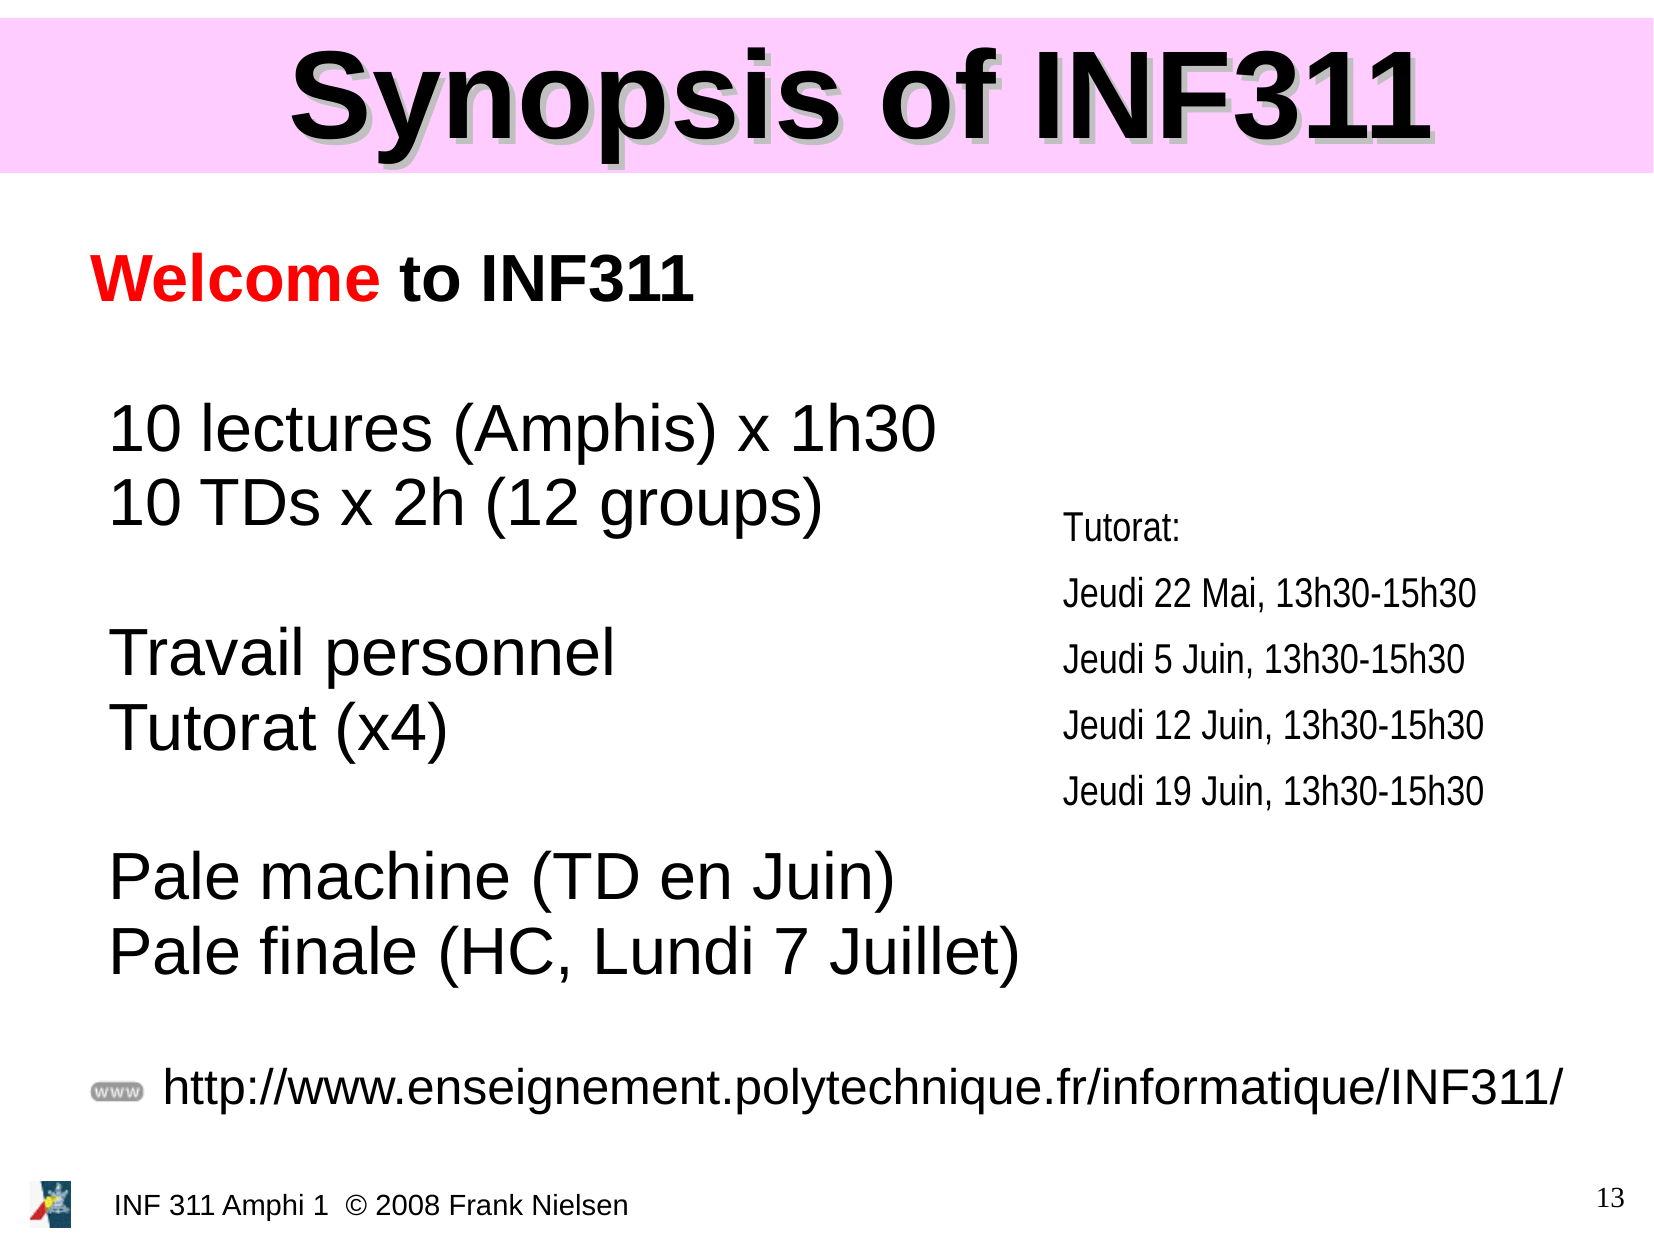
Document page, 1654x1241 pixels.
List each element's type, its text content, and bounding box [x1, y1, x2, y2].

text_box Synopsis of INF311 [0, 17, 1654, 174]
picture [85, 1059, 148, 1123]
text_box Welcome to INF311 10 lectures (Amphis) x 1h30 10 TDs x 2h (12 groups) Travail personnel Tutorat (x4) Pale machine (TD en Juin) Pale finale (HC, Lundi 7 Juillet) [75, 233, 1062, 997]
picture [29, 1181, 71, 1228]
text_box Tutorat: Jeudi 22 Mai, 13h30-15h30 Jeudi 5 Juin, 13h30-15h30 Jeudi 12 Juin, 13h30-15h30 Jeudi 19 Juin, 13h30-15h30 [1062, 501, 1625, 812]
text_box http://www.enseignement.polytechnique.fr/informatique/INF311/ [147, 1051, 1580, 1123]
